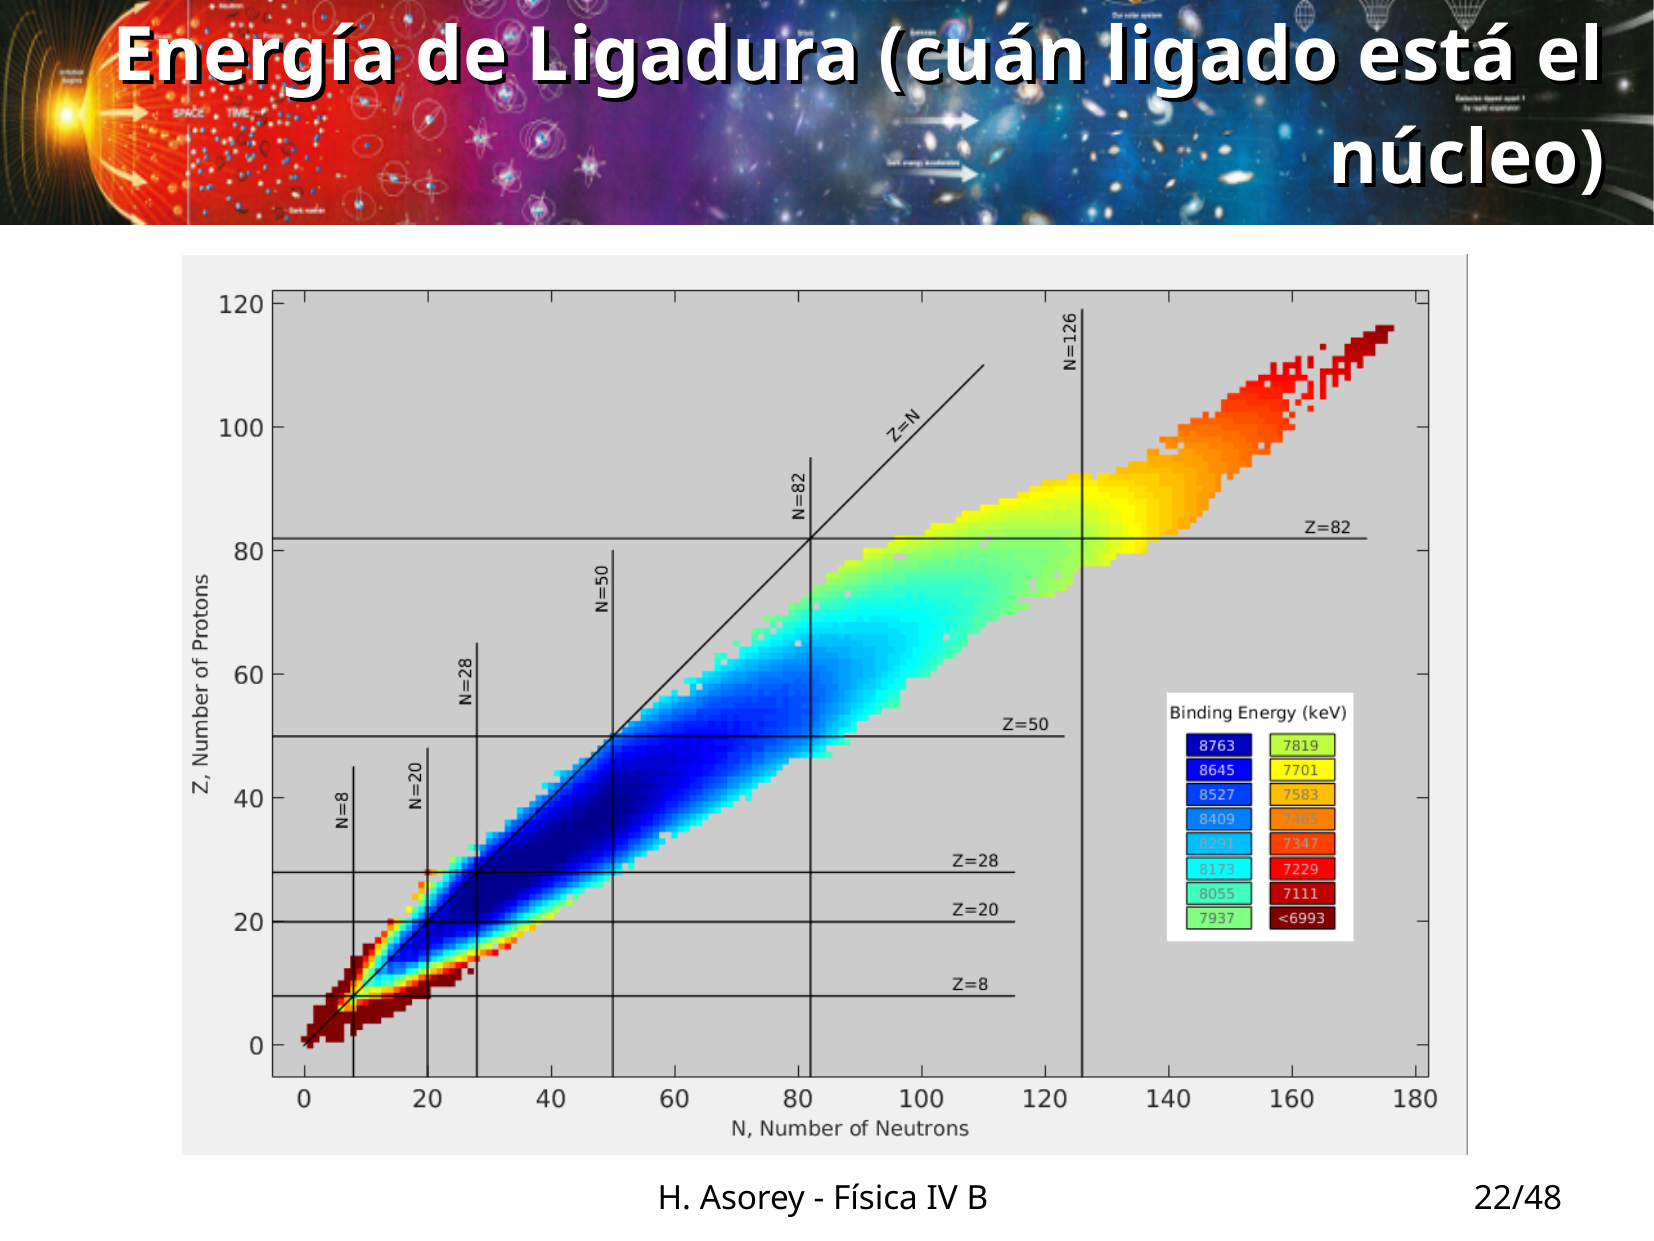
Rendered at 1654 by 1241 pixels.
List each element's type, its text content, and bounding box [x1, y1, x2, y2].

picture [0, 0, 1654, 225]
picture [182, 254, 1468, 1156]
title Energía de Ligadura (cuán ligado está el núcleo) [45, 15, 1606, 191]
